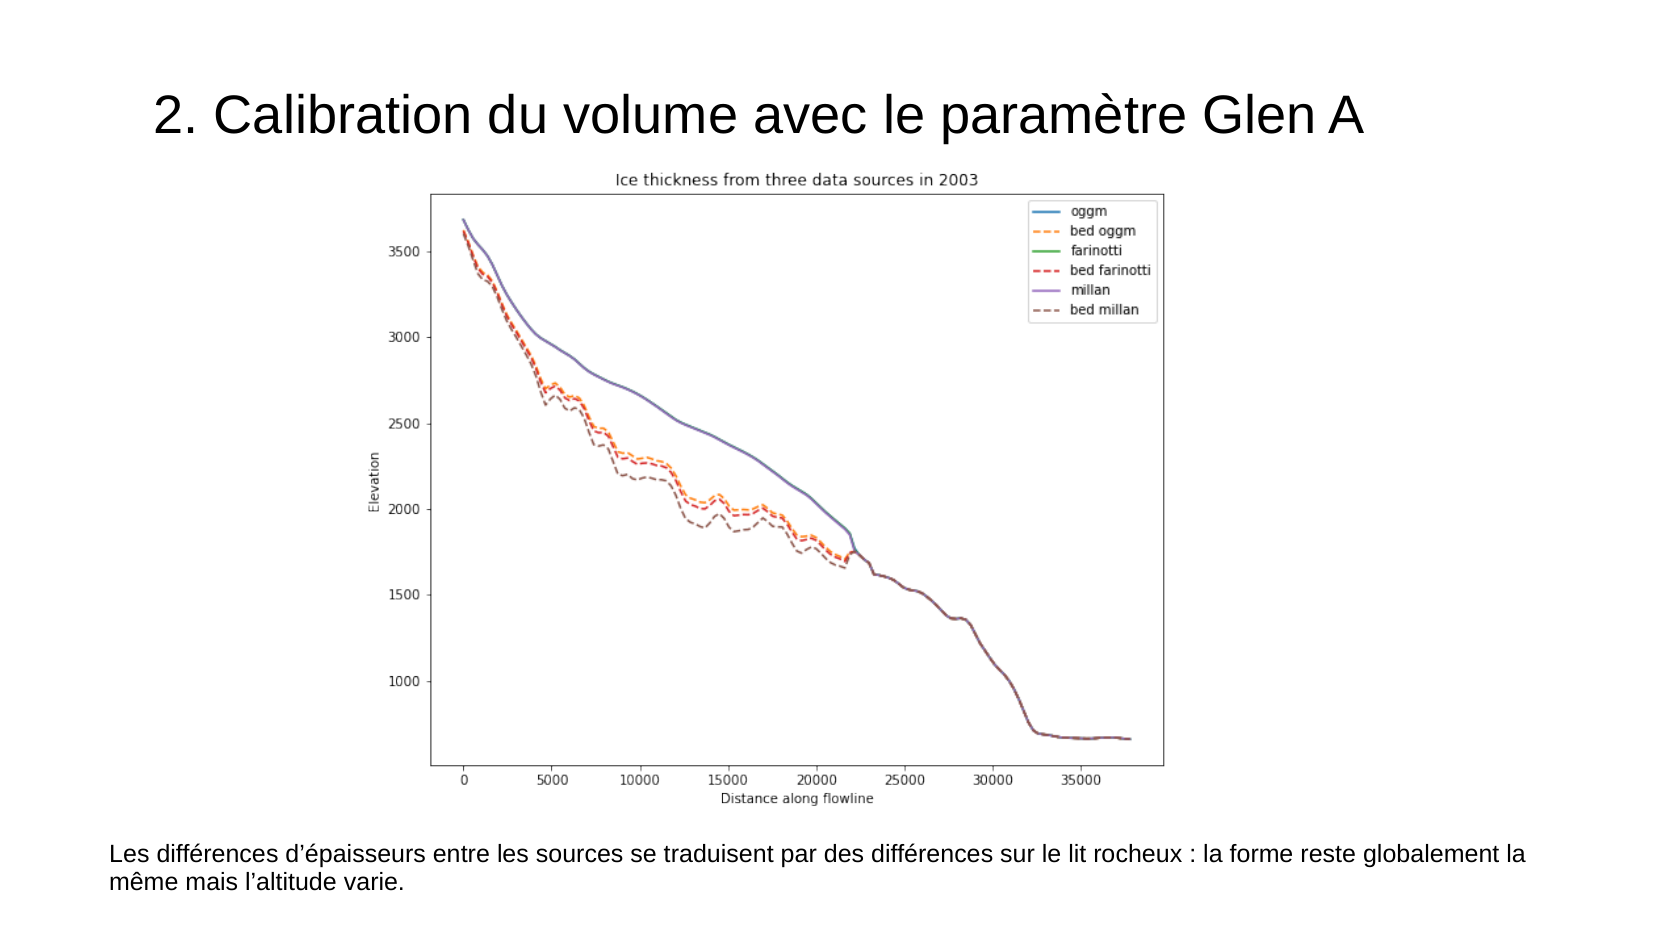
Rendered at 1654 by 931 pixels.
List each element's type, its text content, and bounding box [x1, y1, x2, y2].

text_box Les différences d’épaisseurs entre les sources se traduisent par des différences sur le lit rocheux : la forme reste globalement la même mais l’altitude varie. [94, 832, 1560, 904]
picture [312, 103, 1258, 832]
title 2. Calibration du volume avec le paramètre Glen A [82, 37, 1571, 193]
